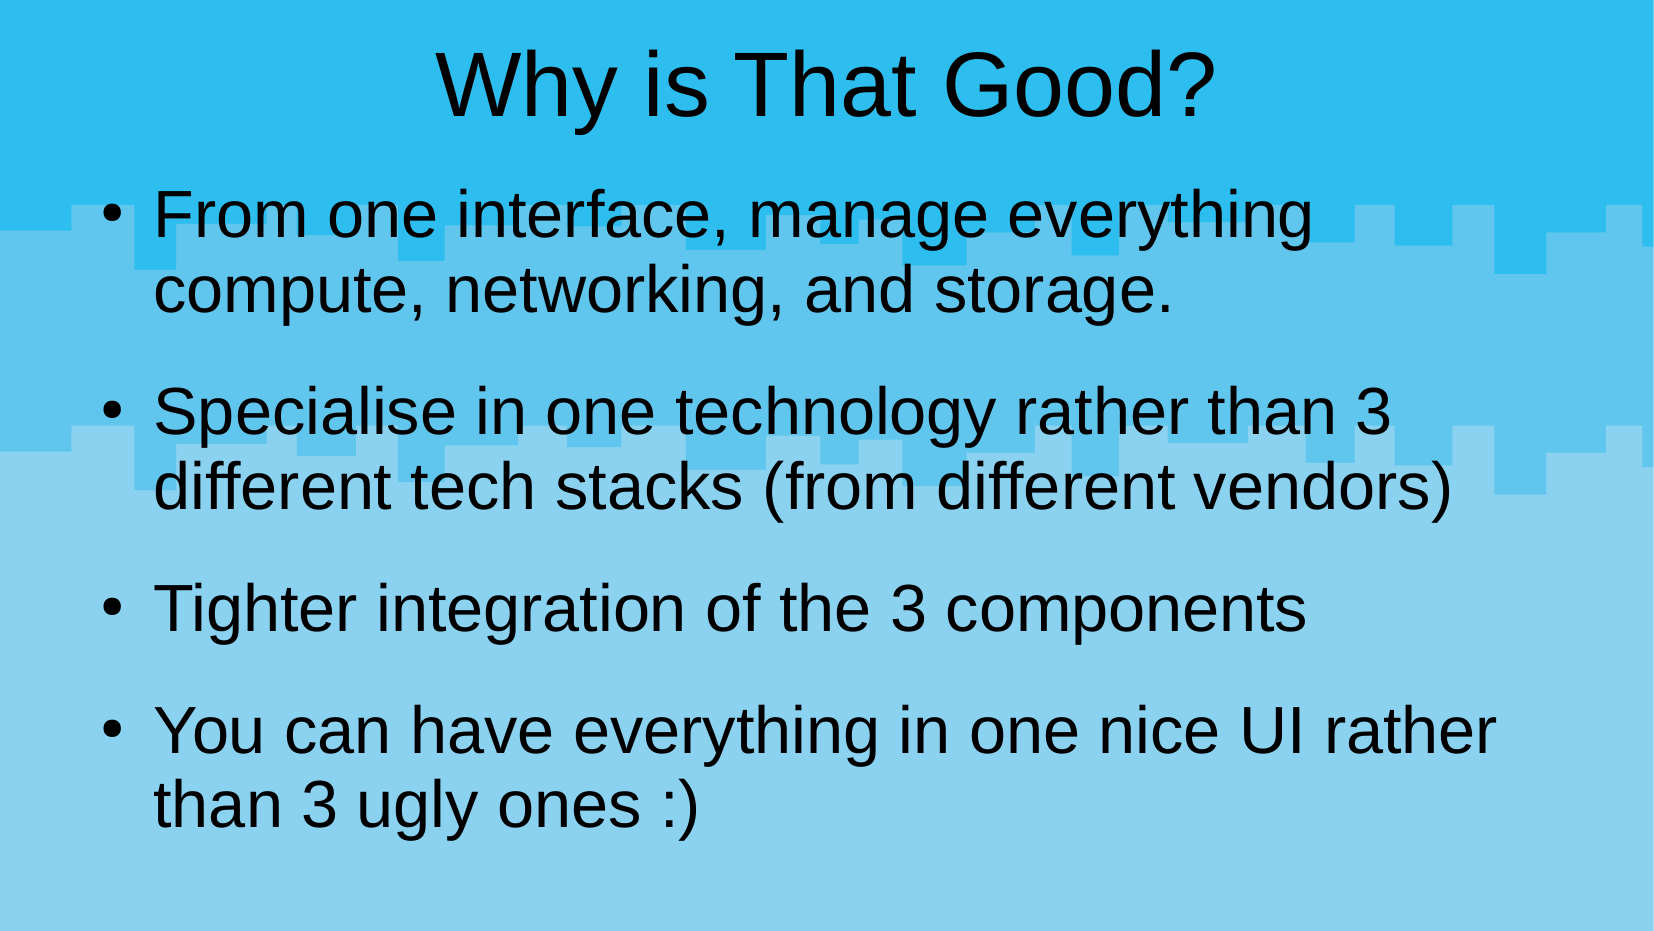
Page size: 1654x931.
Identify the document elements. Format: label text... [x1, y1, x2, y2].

picture [0, 0, 1654, 931]
title Why is That Good? [82, 7, 1571, 163]
list From one interface, manage everything compute, networking, and storage. Specialise in one technology rather than 3 different tech stacks (from different vendors) Tighter integration of the 3 components You can have everything in one nice UI rather than 3 ugly ones :) [82, 177, 1571, 916]
